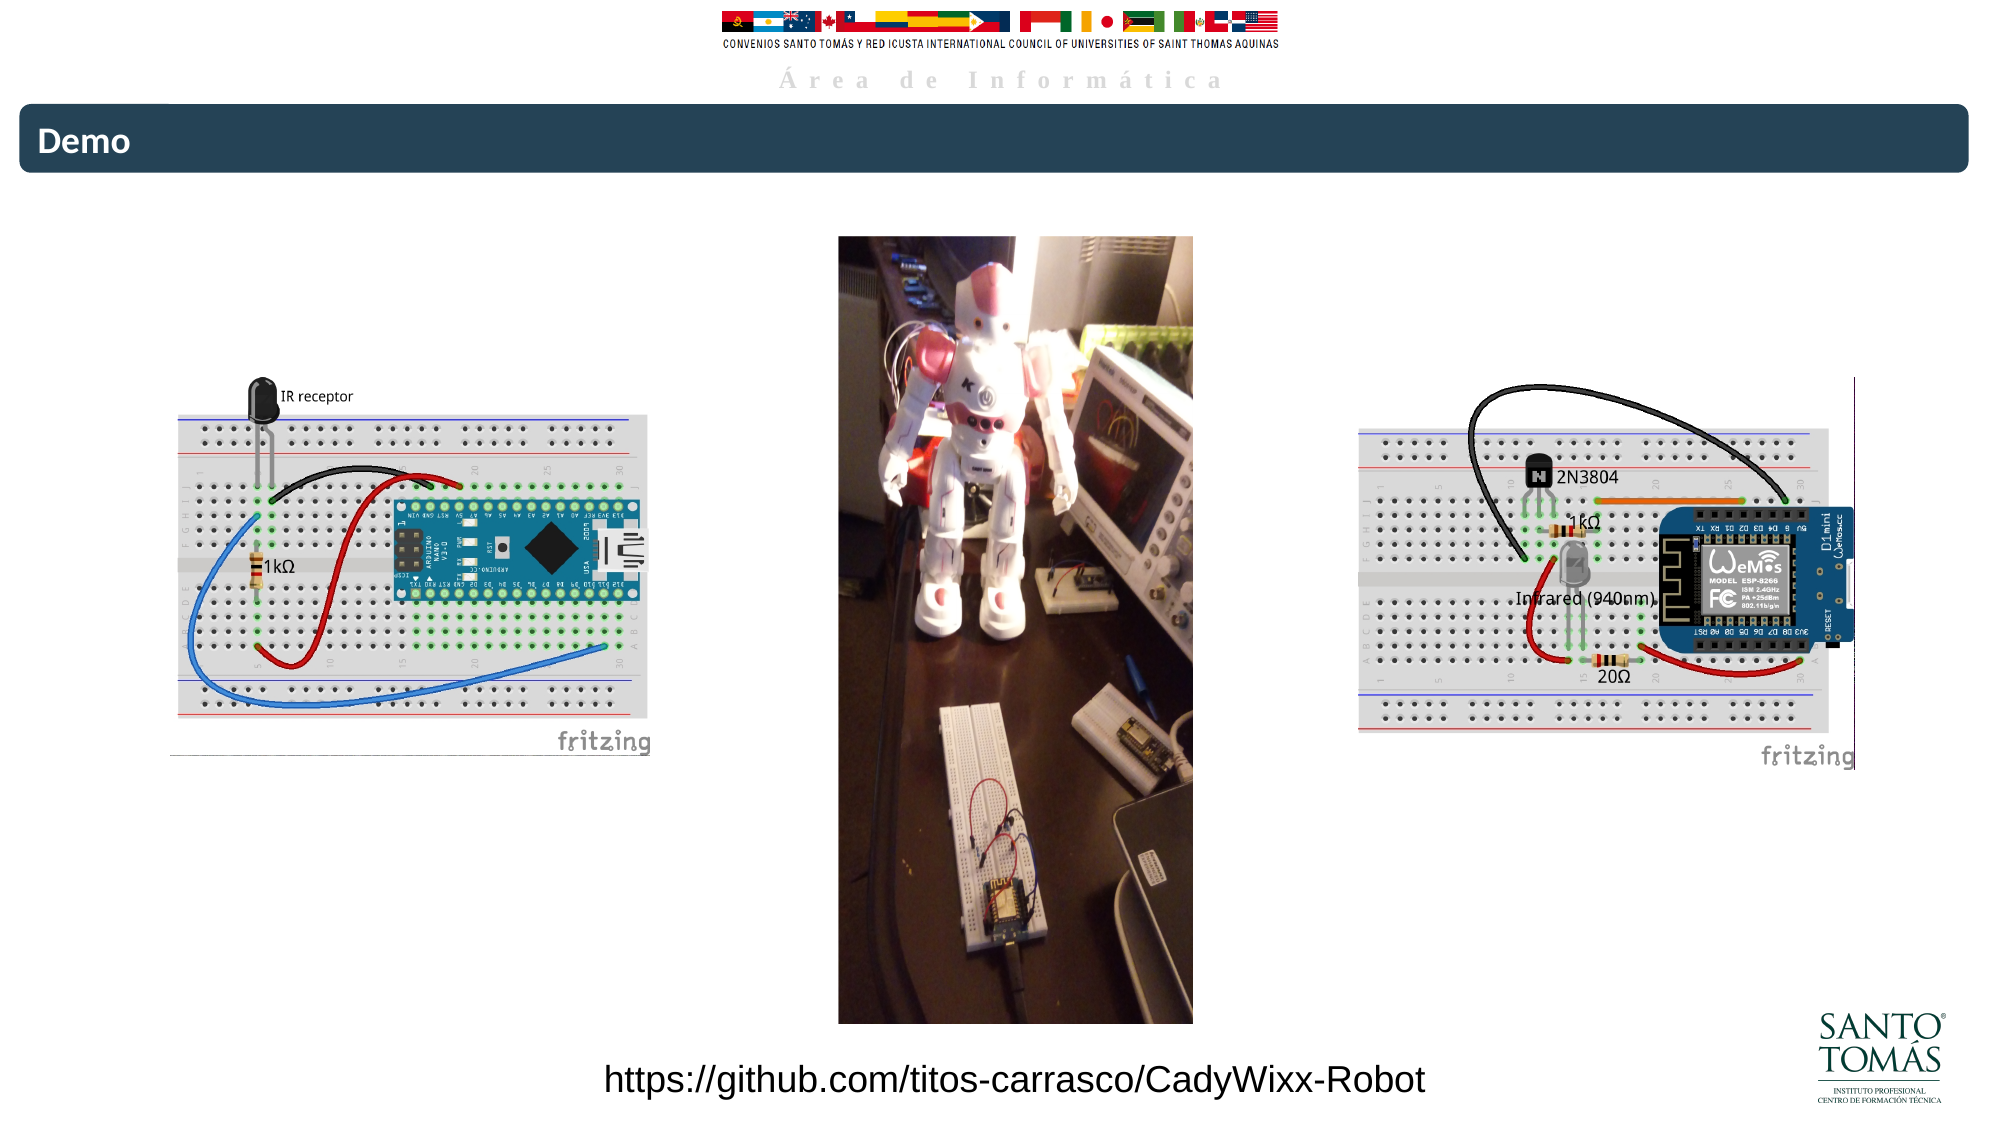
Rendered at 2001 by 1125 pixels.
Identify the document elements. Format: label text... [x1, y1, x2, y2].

text_box https://github.com/titos-carrasco/CadyWixx-Robot [589, 1051, 1441, 1109]
text_box Área de Informática [645, 30, 1355, 104]
text_box Demo [19, 103, 1969, 173]
picture [170, 377, 650, 756]
picture [838, 236, 1193, 1024]
picture [1358, 377, 1855, 770]
picture [1818, 1013, 1946, 1103]
picture [719, 7, 1281, 55]
